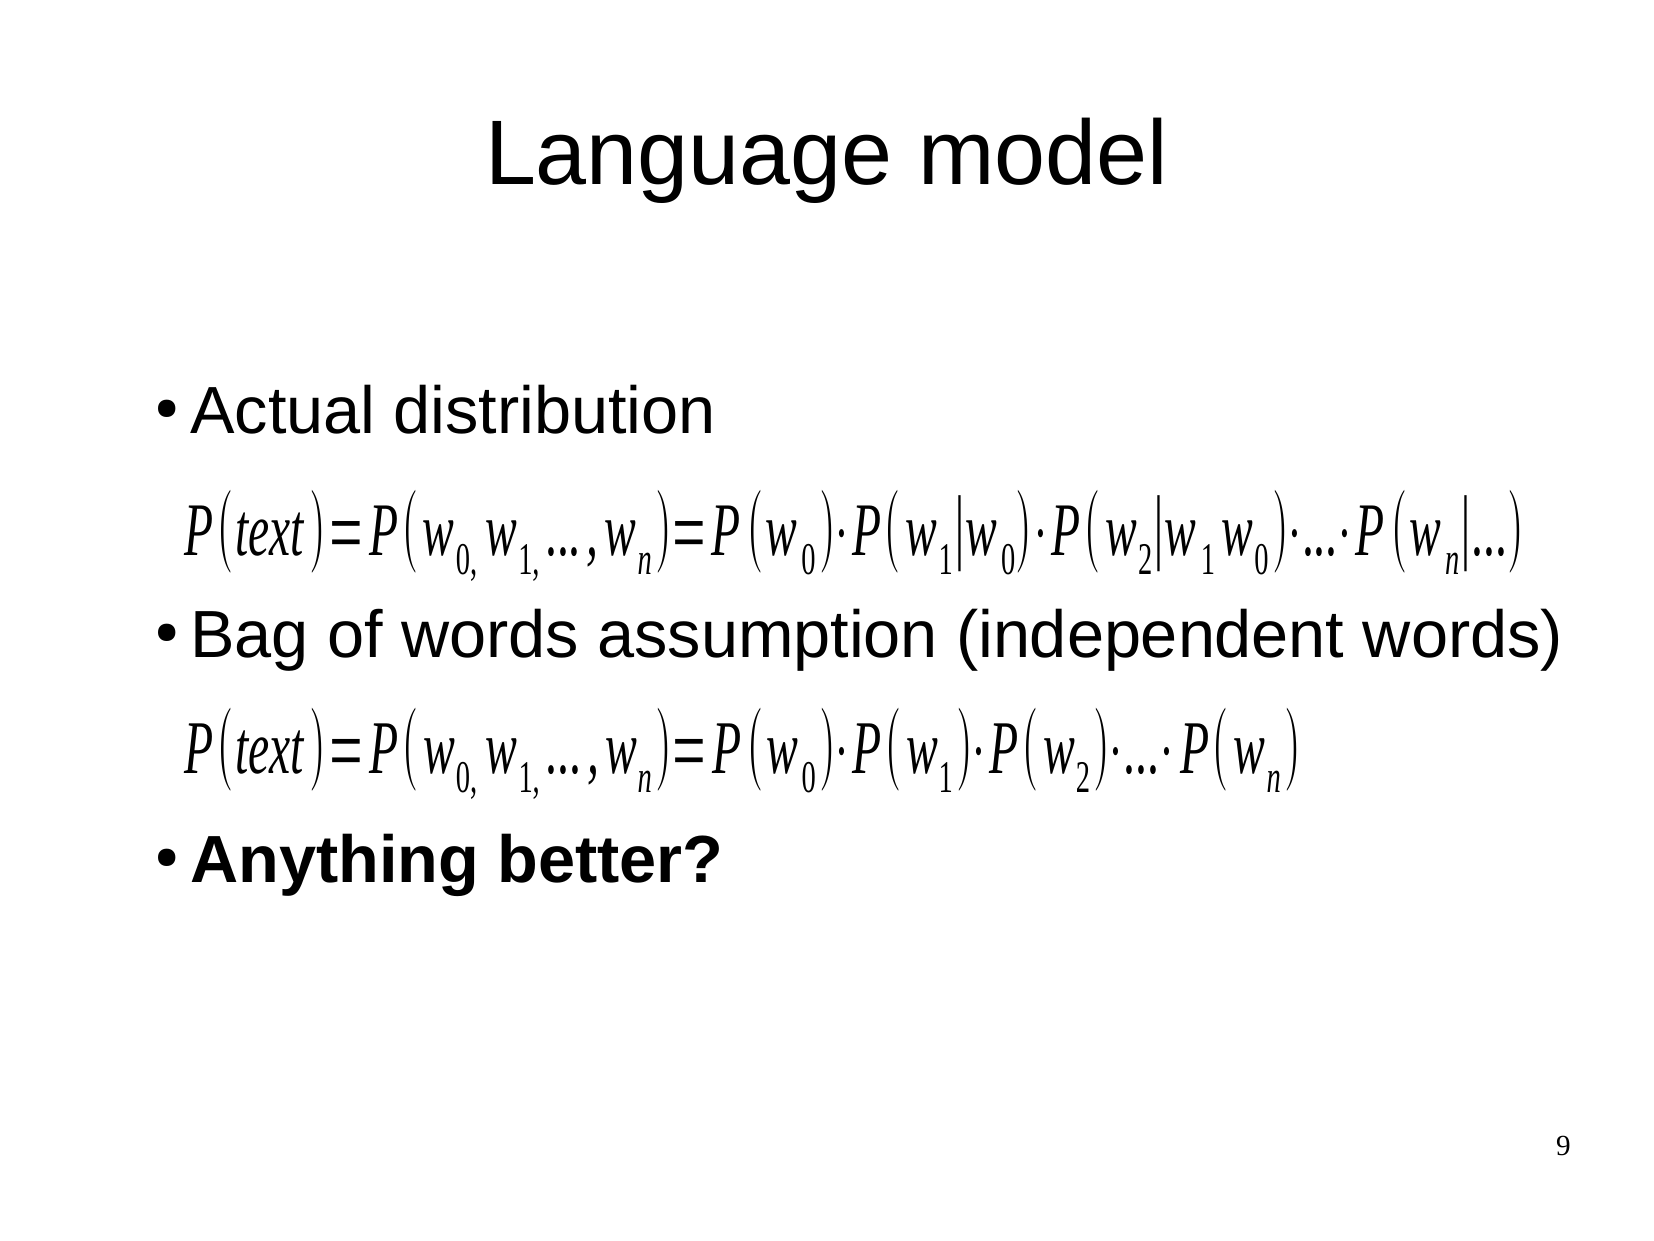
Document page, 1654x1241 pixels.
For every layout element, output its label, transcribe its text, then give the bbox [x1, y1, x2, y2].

chart [169, 484, 1537, 583]
chart [169, 702, 1312, 801]
title Language model [82, 49, 1571, 257]
text_box Actual distribution Bag of words assumption (independent words) Anything better? [69, 291, 1654, 1056]
